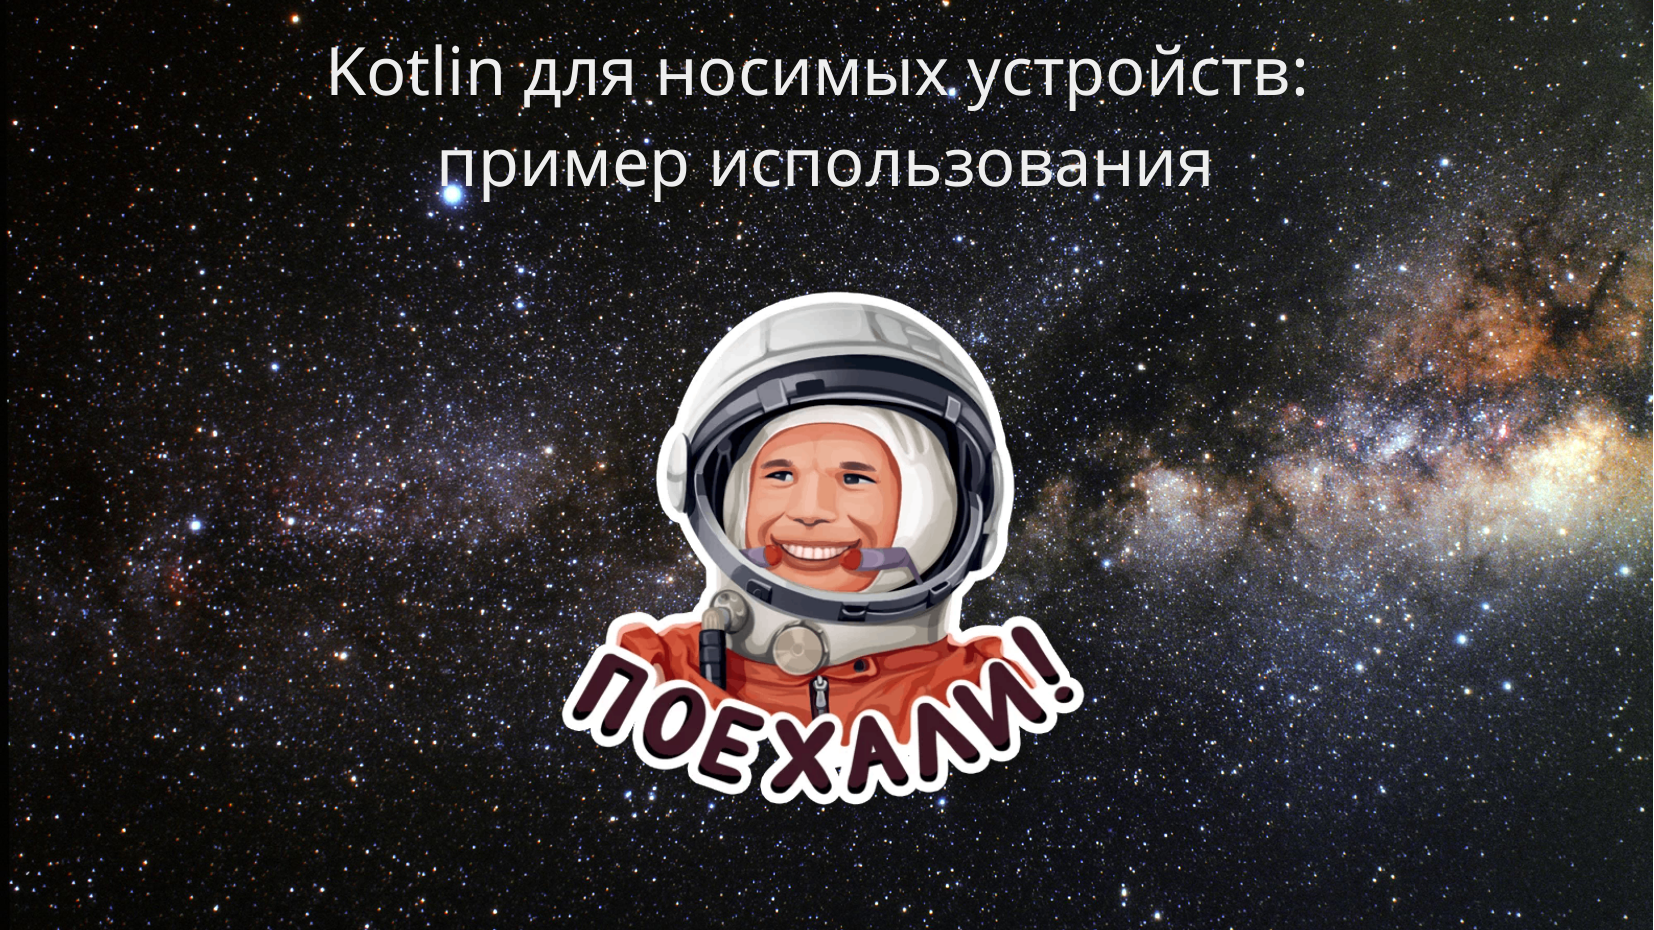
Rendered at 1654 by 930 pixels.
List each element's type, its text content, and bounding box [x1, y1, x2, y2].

picture [0, 0, 1653, 930]
title Kotlin для носимых устройств: пример использования [82, 34, 1571, 195]
